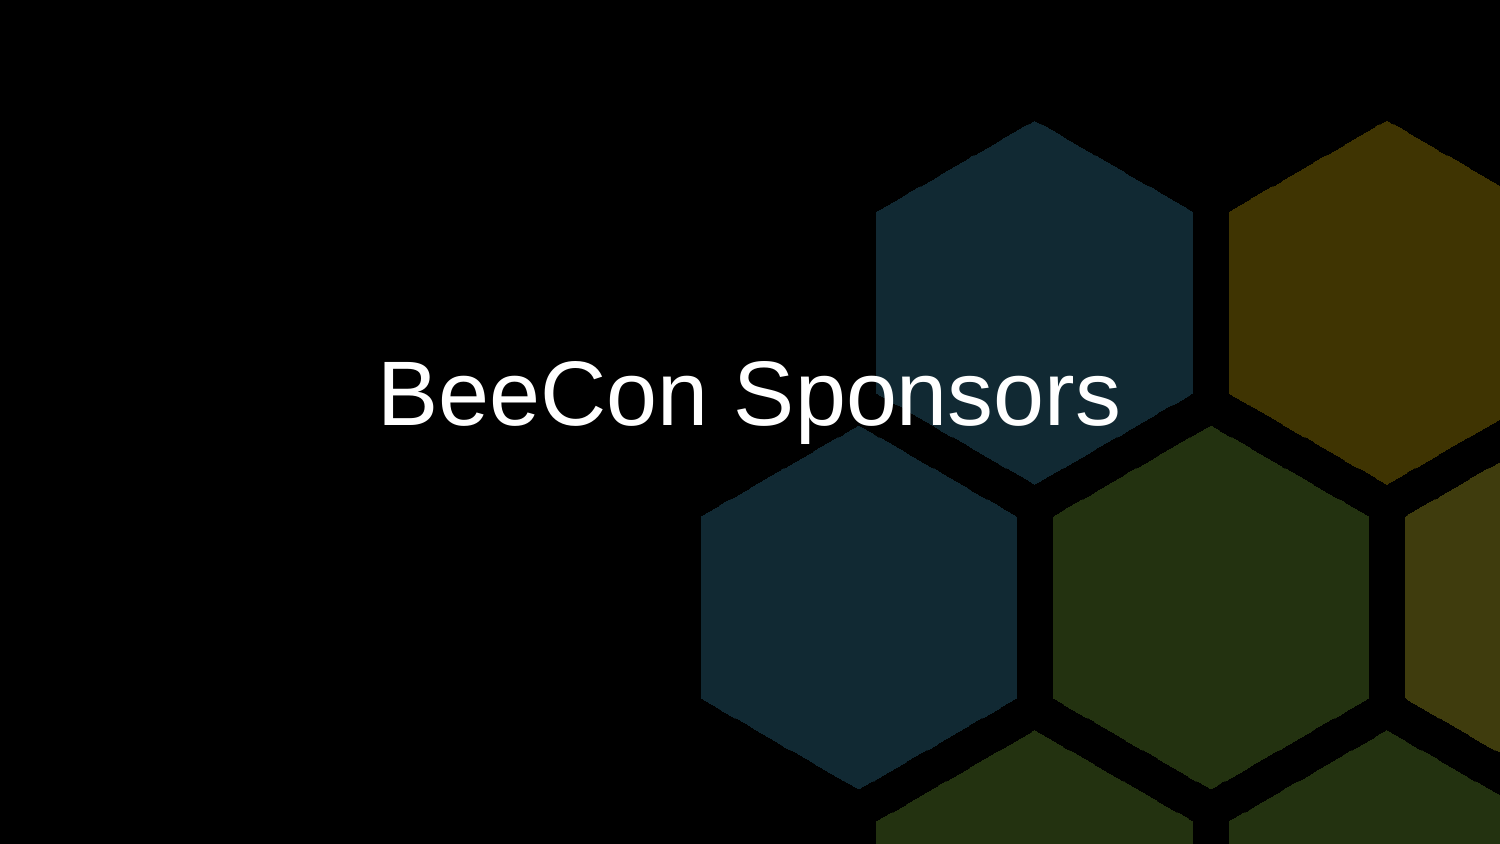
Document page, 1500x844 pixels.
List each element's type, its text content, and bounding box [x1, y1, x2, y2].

picture [0, 0, 1500, 844]
title BeeCon Sponsors [51, 122, 1449, 459]
